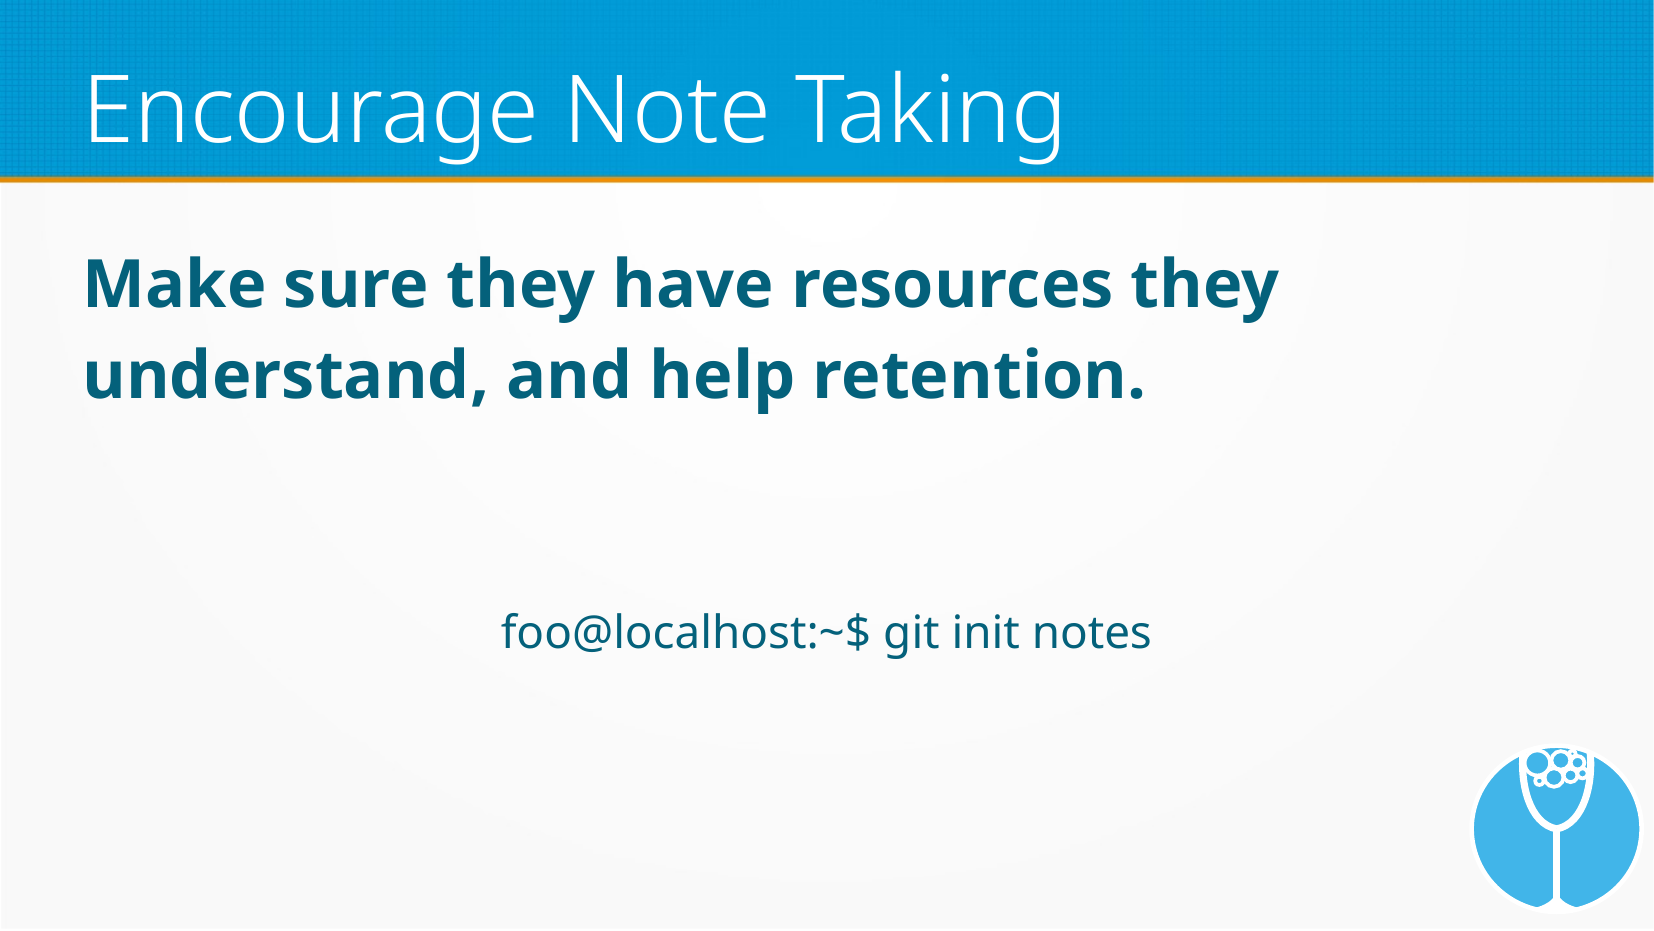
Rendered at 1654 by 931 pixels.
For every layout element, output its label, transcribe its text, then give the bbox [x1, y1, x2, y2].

picture [0, 175, 1654, 931]
title Encourage Note Taking [82, 14, 1571, 171]
text_box foo@localhost:~$ git init notes [323, 593, 1331, 712]
subtitle Make sure they have resources they understand, and help retention. [82, 236, 1563, 811]
